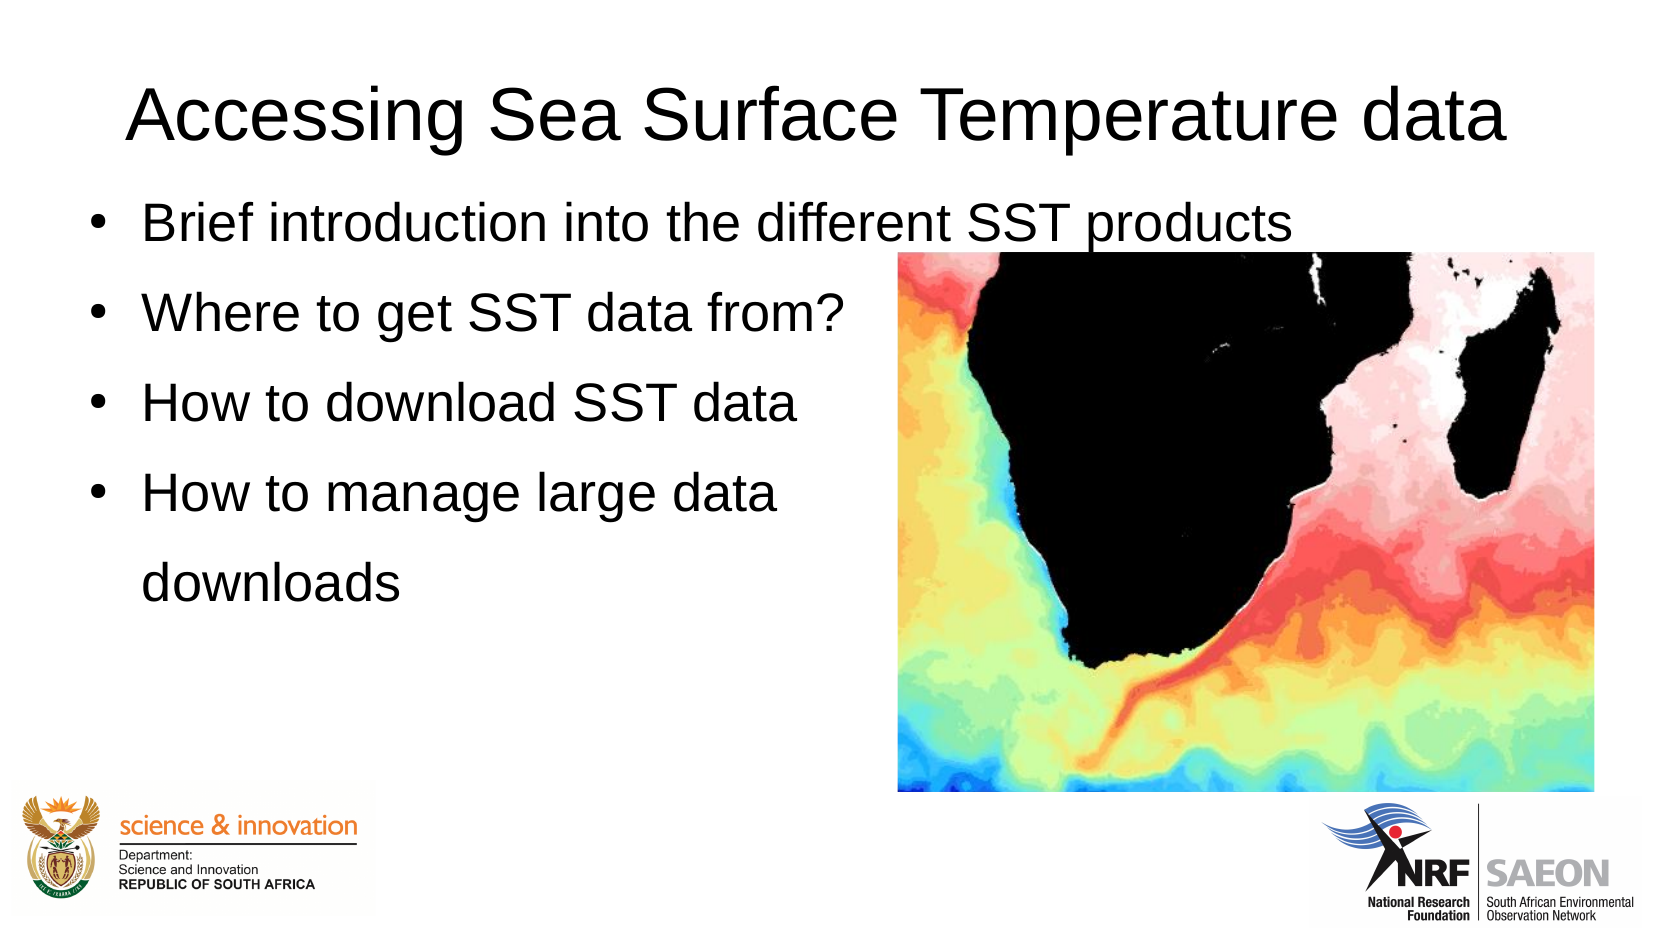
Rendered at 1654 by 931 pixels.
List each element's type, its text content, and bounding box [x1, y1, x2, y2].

picture [11, 780, 376, 916]
list Brief introduction into the different SST products Where to get SST data from? How to download SST data How to manage large data downloads [70, 192, 1560, 732]
picture [897, 252, 1595, 792]
title Accessing Sea Surface Temperature data [82, 37, 1571, 193]
picture [1309, 796, 1642, 928]
